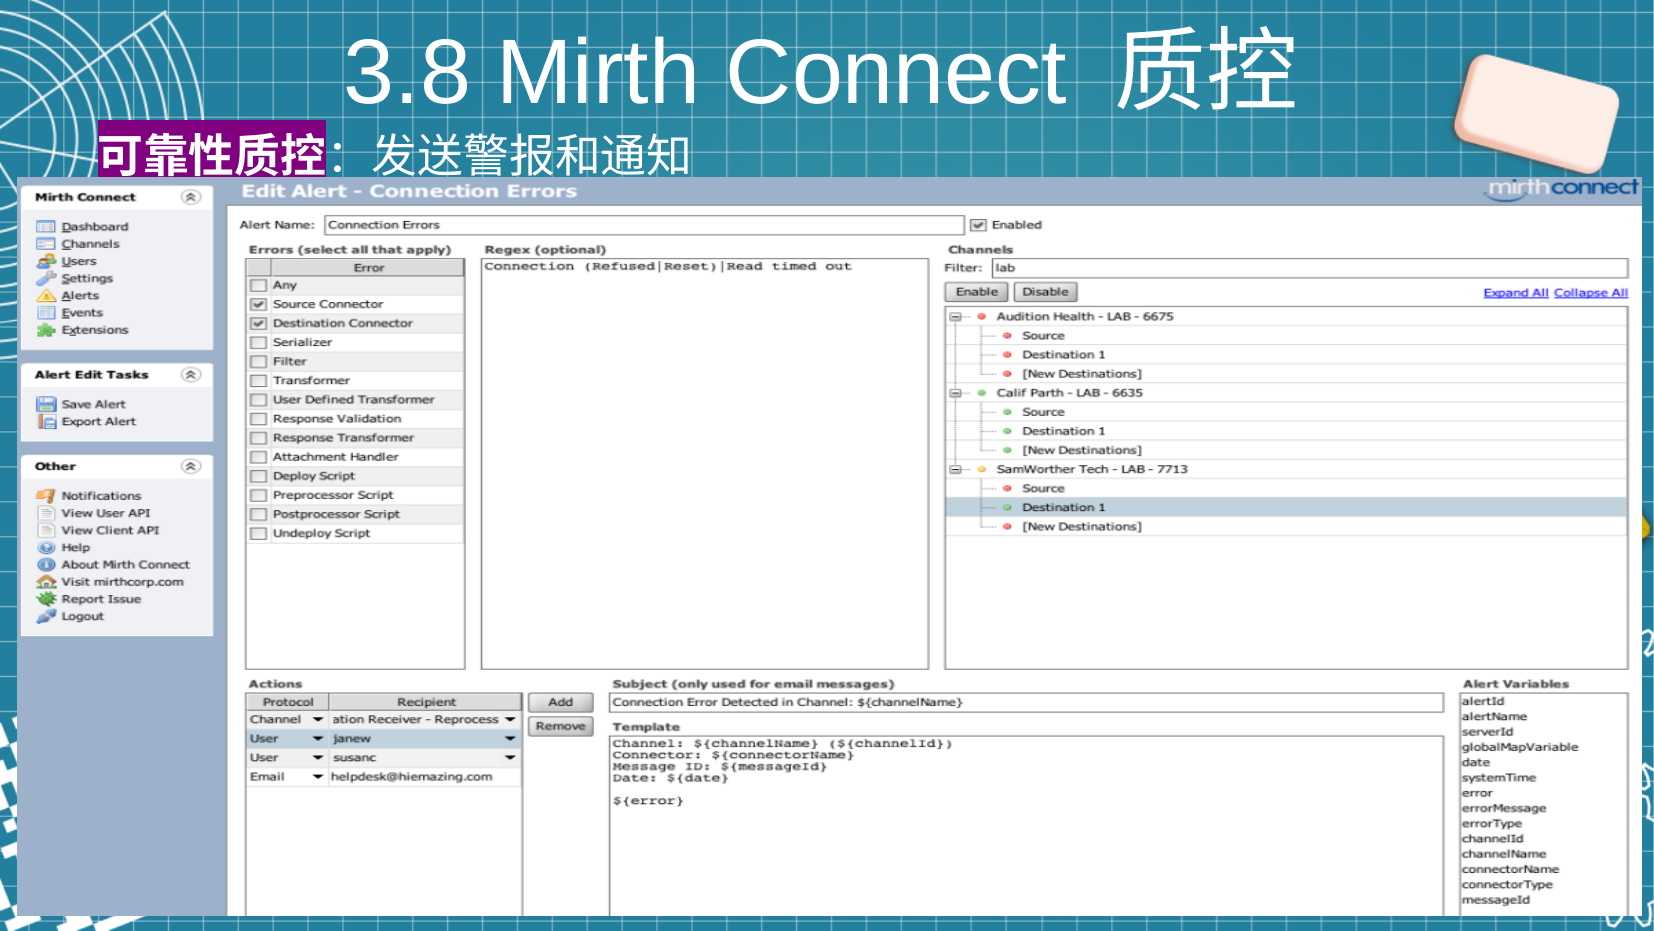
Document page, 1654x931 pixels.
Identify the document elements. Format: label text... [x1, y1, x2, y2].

text_box 可靠性质控：发送警报和通知 [82, 112, 1595, 177]
picture [0, 0, 1654, 931]
title 3.8 Mirth Connect 质控 [76, 11, 1565, 116]
